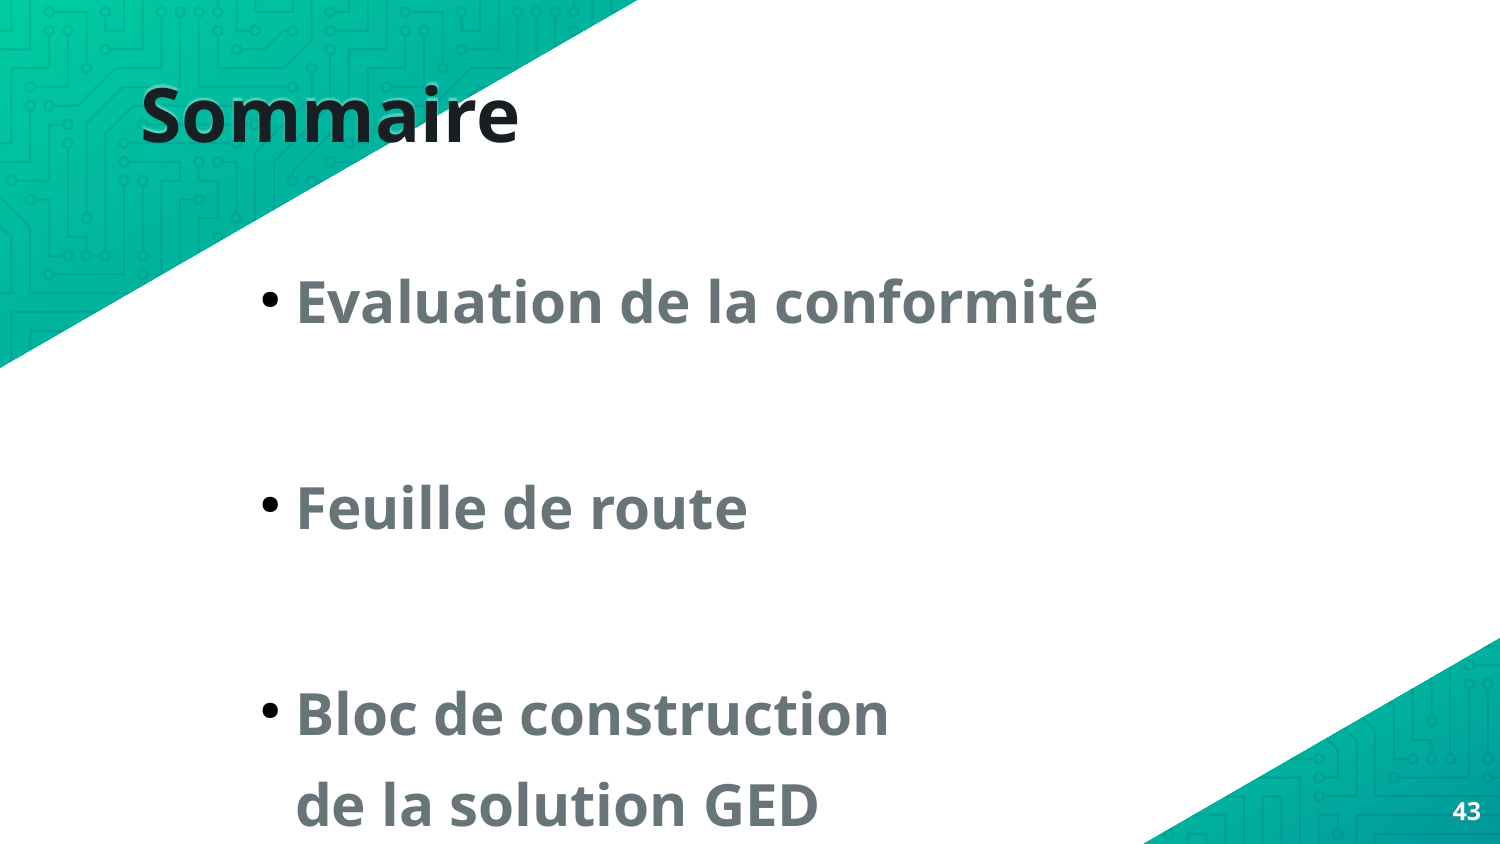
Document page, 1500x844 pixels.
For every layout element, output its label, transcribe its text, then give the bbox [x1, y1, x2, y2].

slide_number <numéro> [1391, 779, 1482, 844]
list Evaluation de la conformité Feuille de route Bloc de construction de la solution GED [259, 249, 1371, 764]
title Sommaire [140, 78, 1360, 160]
